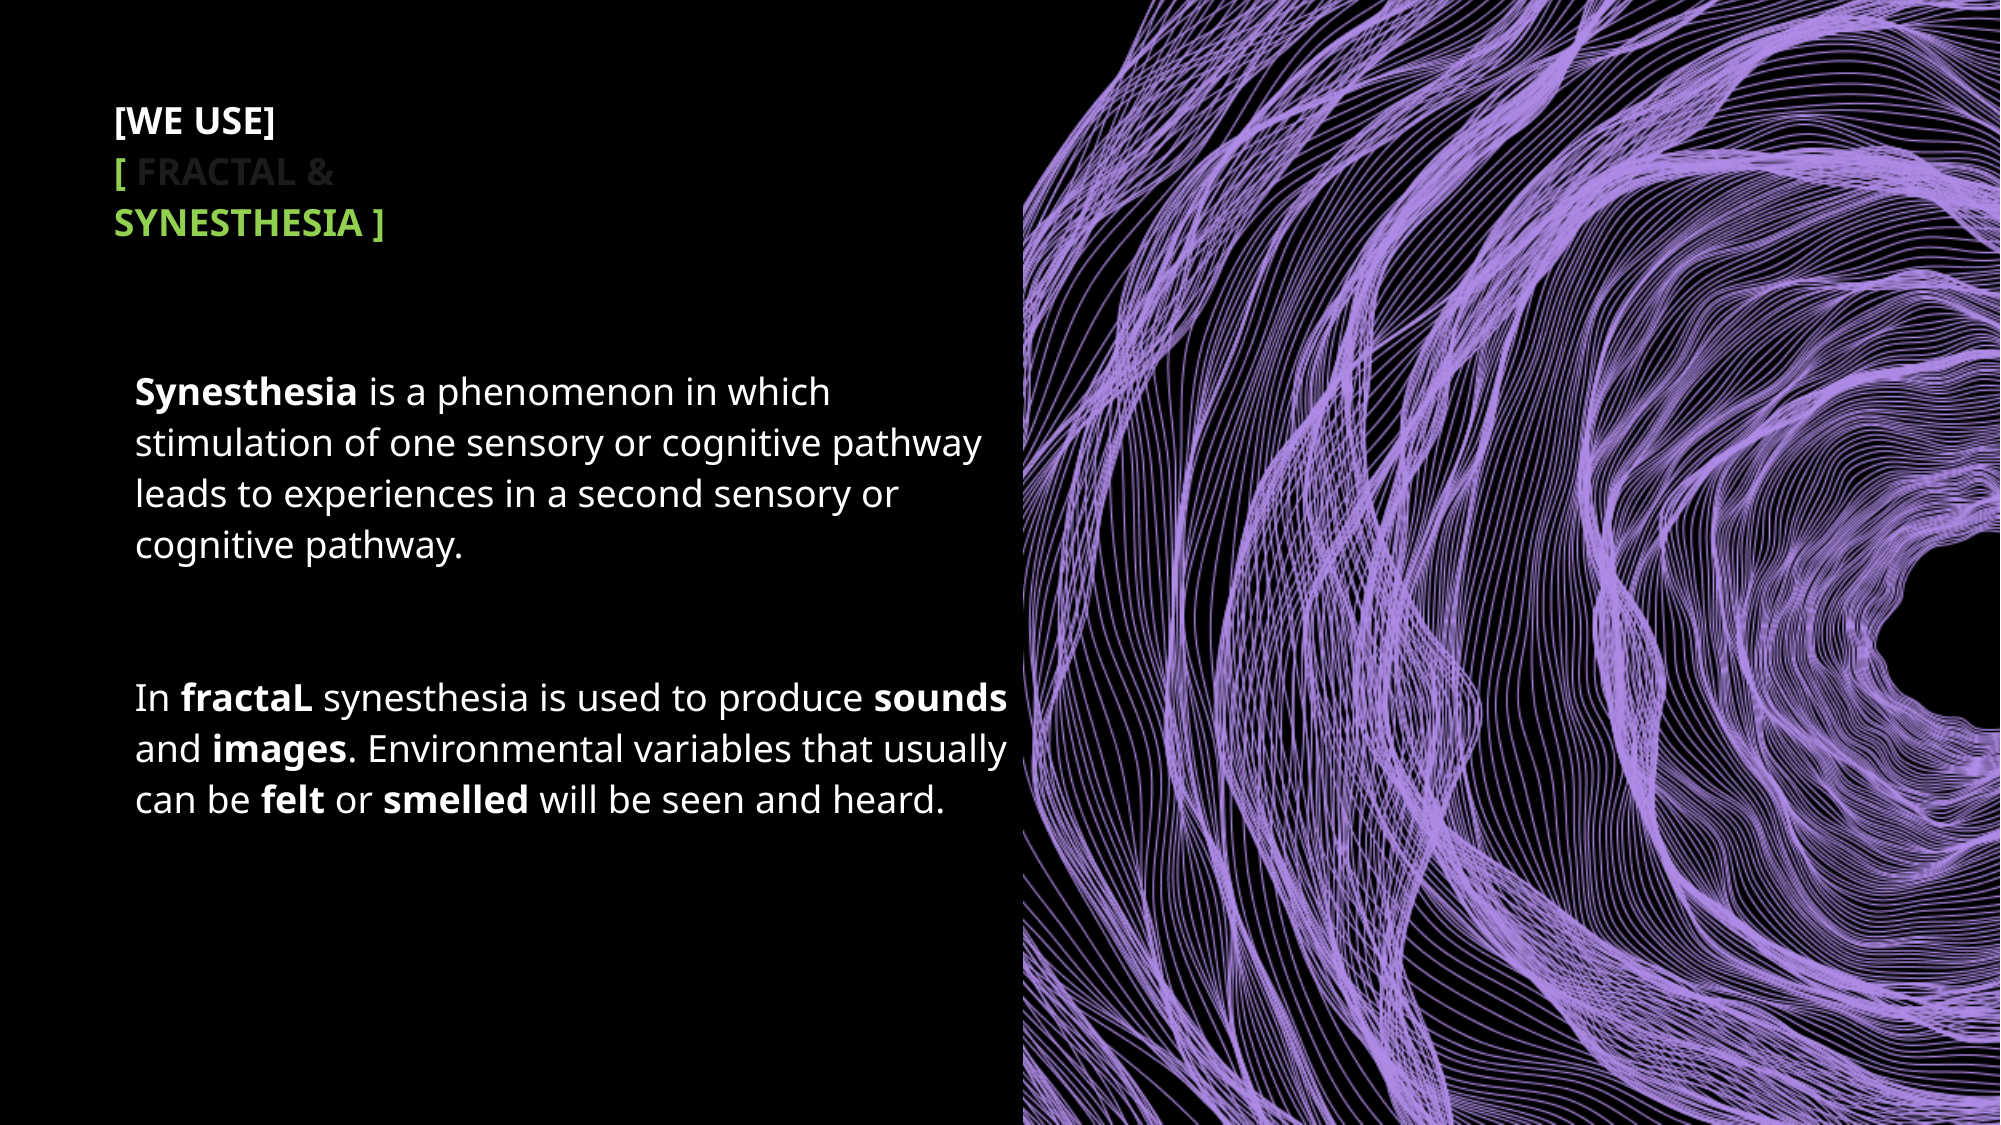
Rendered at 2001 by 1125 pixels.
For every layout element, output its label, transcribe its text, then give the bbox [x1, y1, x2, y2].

text_box Synesthesia is a phenomenon in which stimulation of one sensory or cognitive pathway leads to experiences in a second sensory or cognitive pathway. In fractaL synesthesia is used to produce sounds and images. Environmental variables that usually can be felt or smelled will be seen and heard. [120, 358, 1051, 840]
text_box [WE USE] [ FRACTAL & synesthesia ] [99, 86, 496, 235]
picture [1023, 0, 2000, 1125]
